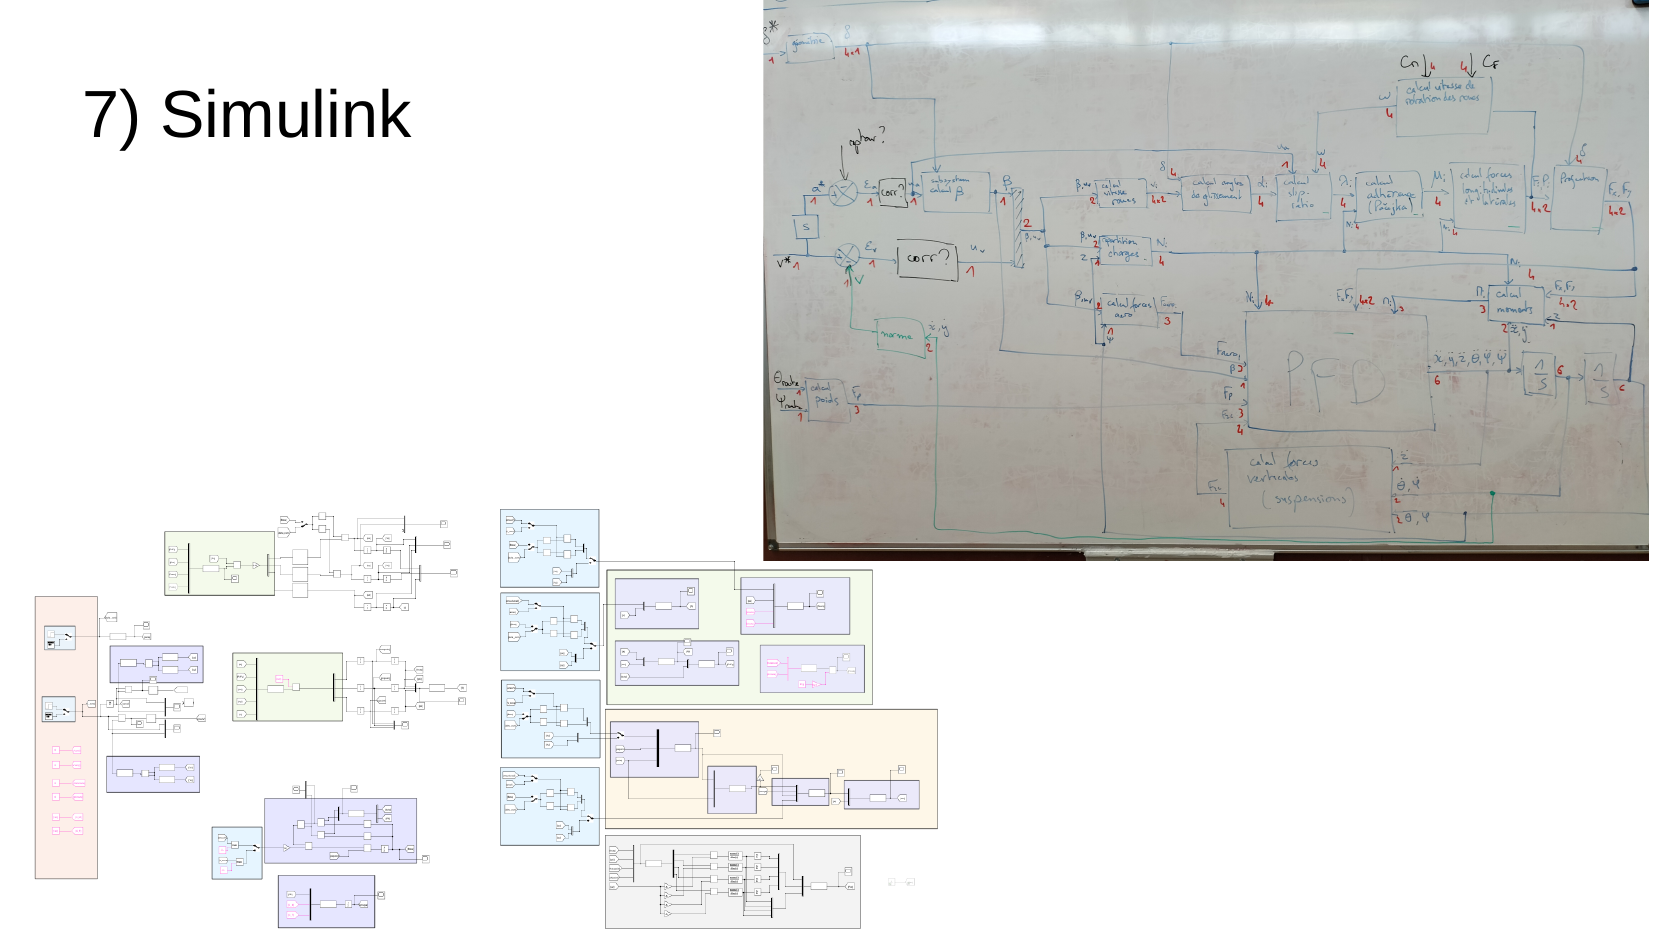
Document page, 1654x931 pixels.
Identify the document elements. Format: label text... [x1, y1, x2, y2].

picture [29, 0, 1649, 931]
title 7) Simulink [82, 37, 763, 193]
